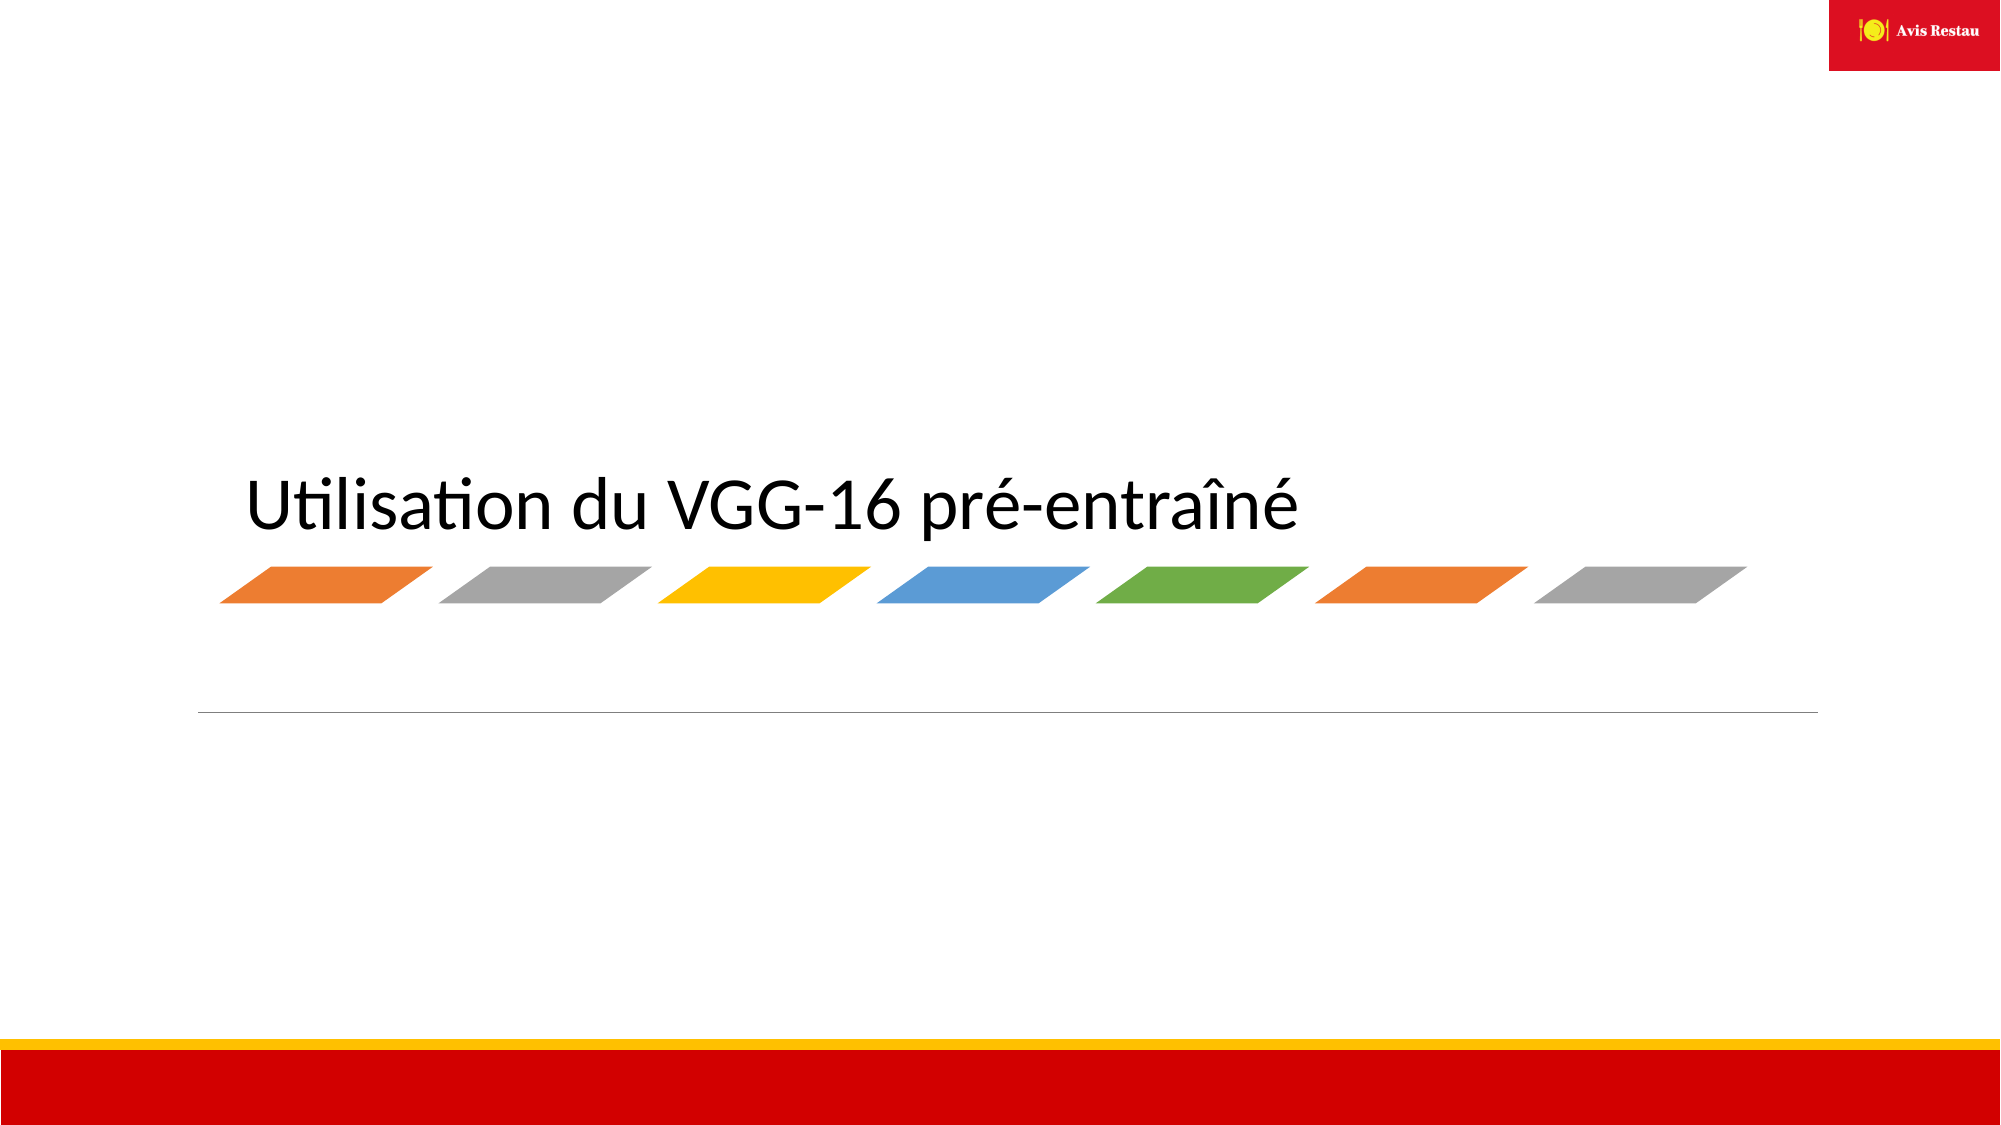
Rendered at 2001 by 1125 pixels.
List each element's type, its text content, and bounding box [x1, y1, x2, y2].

text_box [222, 567, 430, 603]
text_box [1098, 567, 1307, 603]
text_box [441, 567, 649, 603]
text_box Utilisation du VGG-16 pré-entraîné [222, 426, 1776, 568]
text_box [660, 567, 868, 603]
text_box [879, 567, 1087, 603]
picture [1829, 0, 2000, 71]
text_box [1537, 567, 1745, 603]
text_box [1318, 567, 1526, 603]
